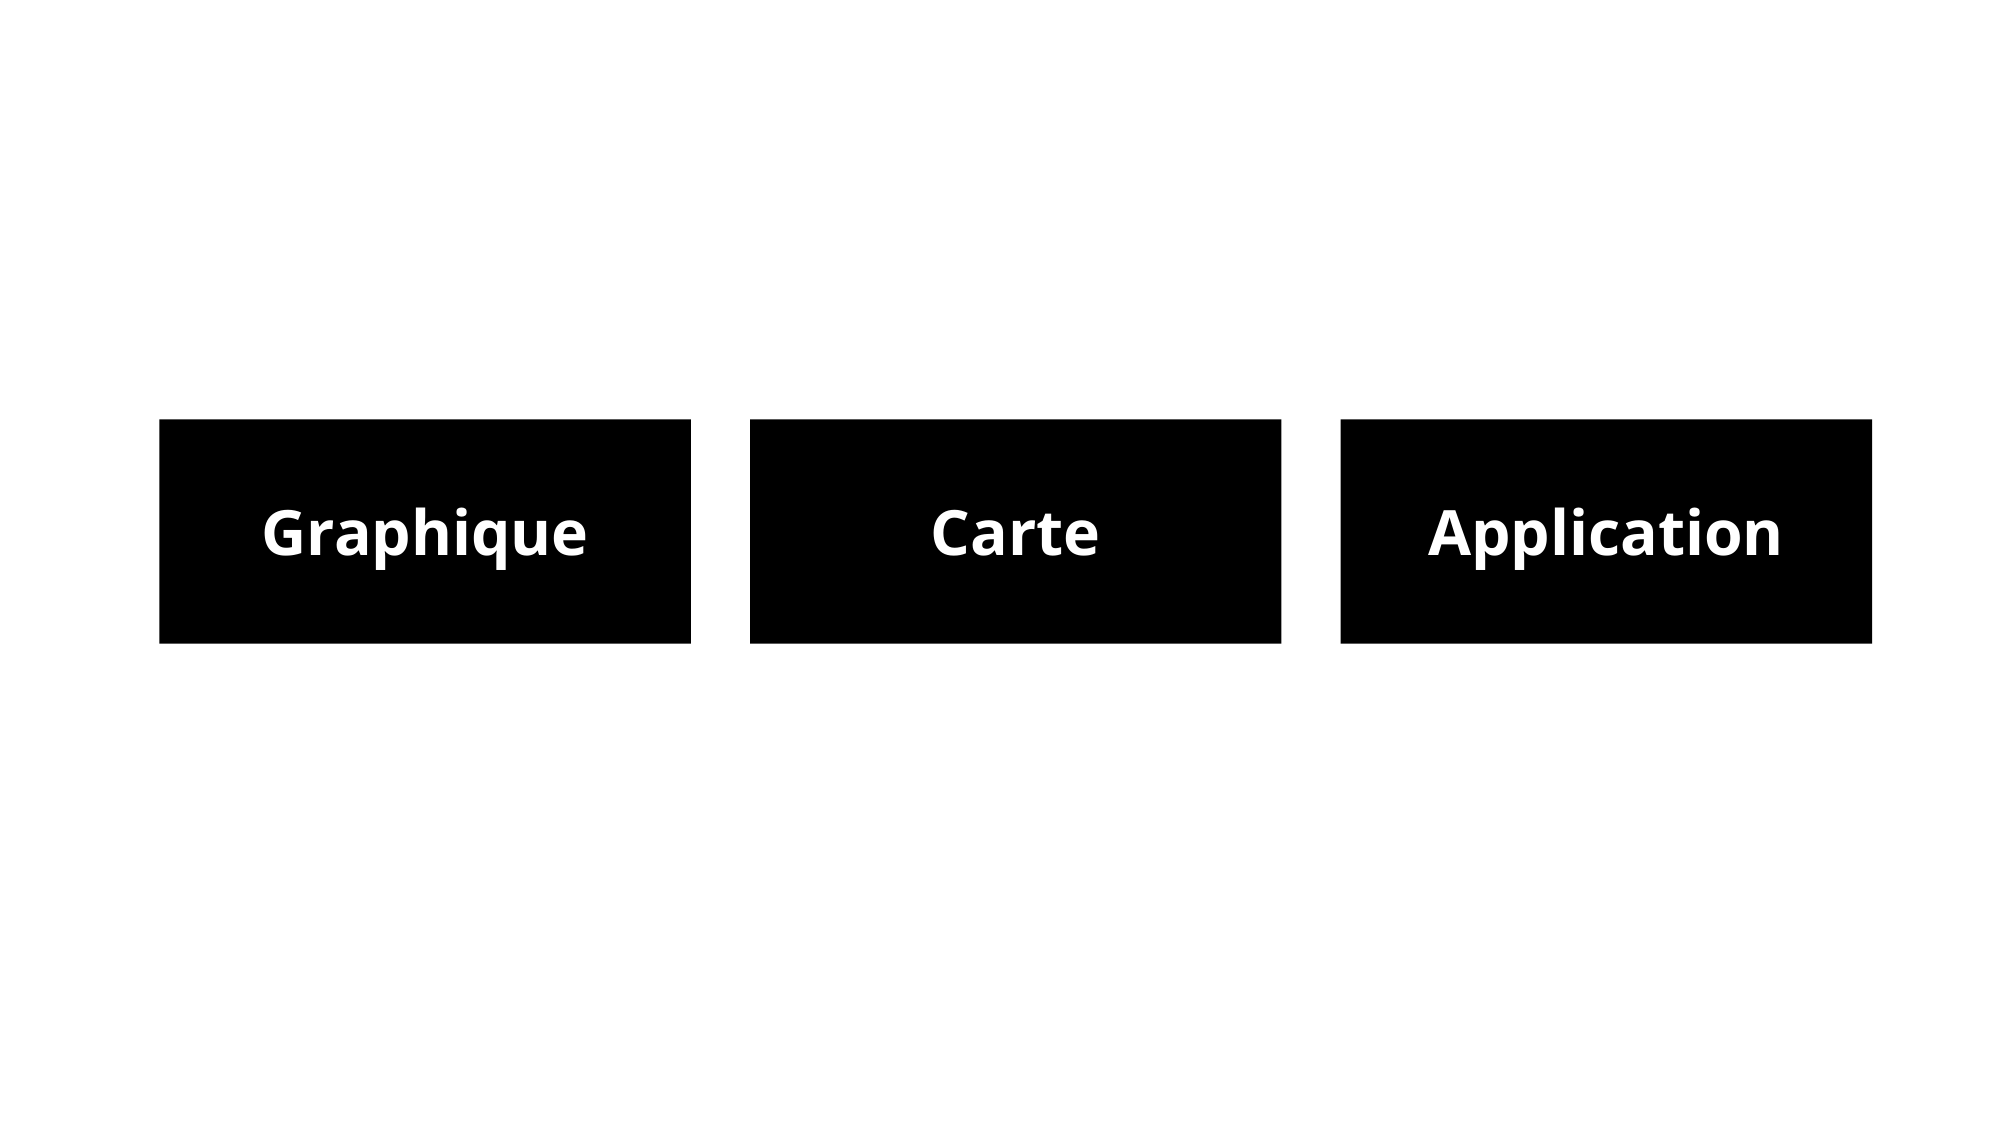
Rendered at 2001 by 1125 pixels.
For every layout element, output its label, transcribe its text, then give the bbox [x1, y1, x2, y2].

text_box Graphique [159, 419, 691, 644]
text_box Application [1340, 419, 1873, 644]
text_box Carte [750, 419, 1282, 644]
